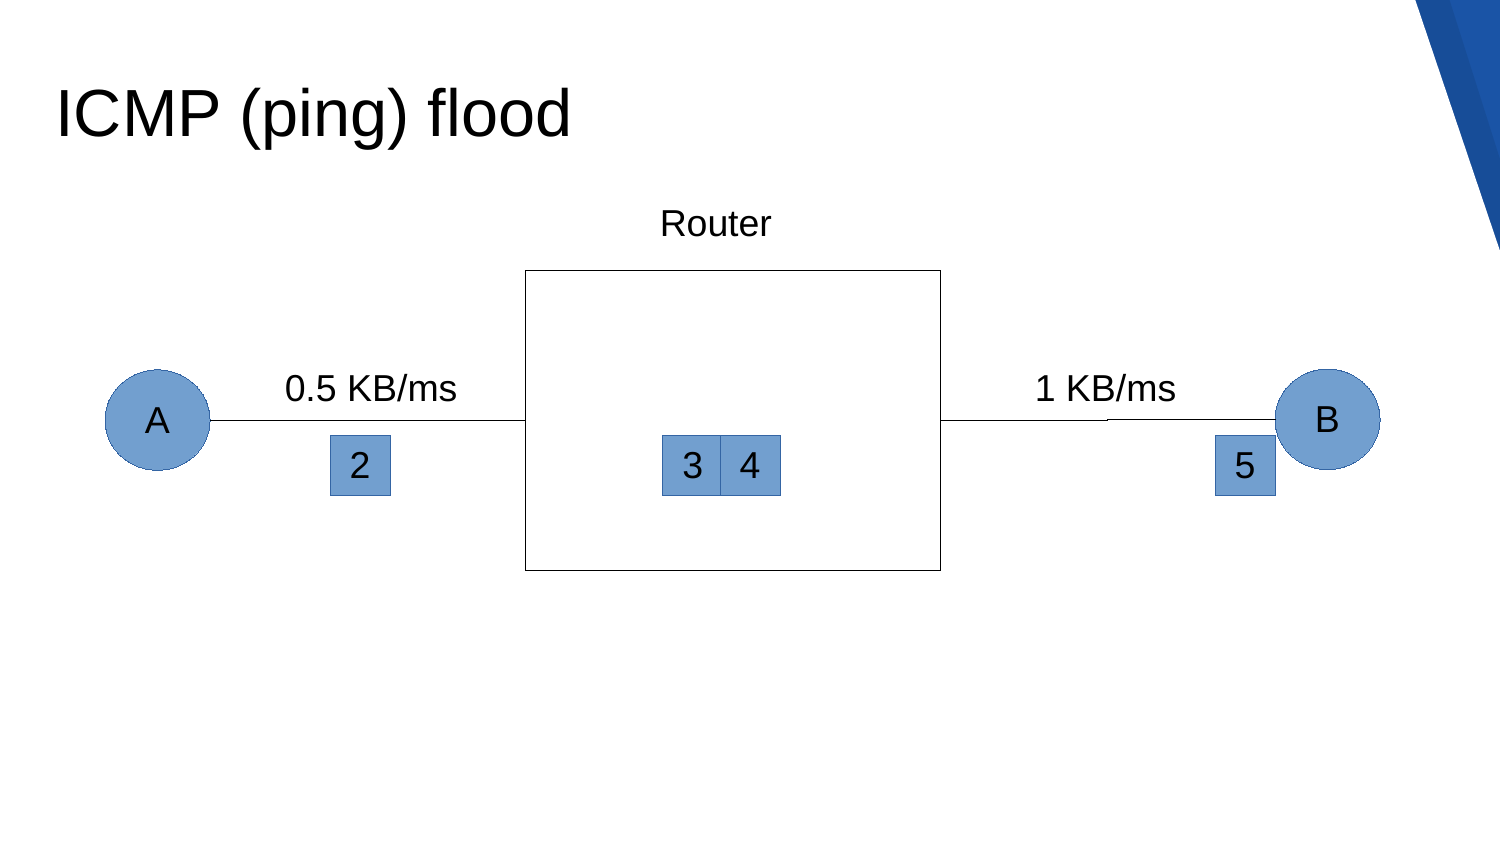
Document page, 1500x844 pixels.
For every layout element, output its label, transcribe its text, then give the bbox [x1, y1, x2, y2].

text_box 0.5 KB/ms [270, 360, 473, 417]
text_box 1 KB/ms [1020, 360, 1192, 417]
text_box 3 [662, 435, 720, 496]
text_box 2 [330, 435, 391, 496]
text_box 4 [720, 435, 781, 496]
text_box 5 [1215, 435, 1276, 496]
text_box A [105, 369, 211, 471]
text_box B [1275, 369, 1381, 470]
text_box [525, 270, 941, 571]
title ICMP (ping) flood [40, 97, 829, 166]
text_box Router [645, 195, 787, 252]
